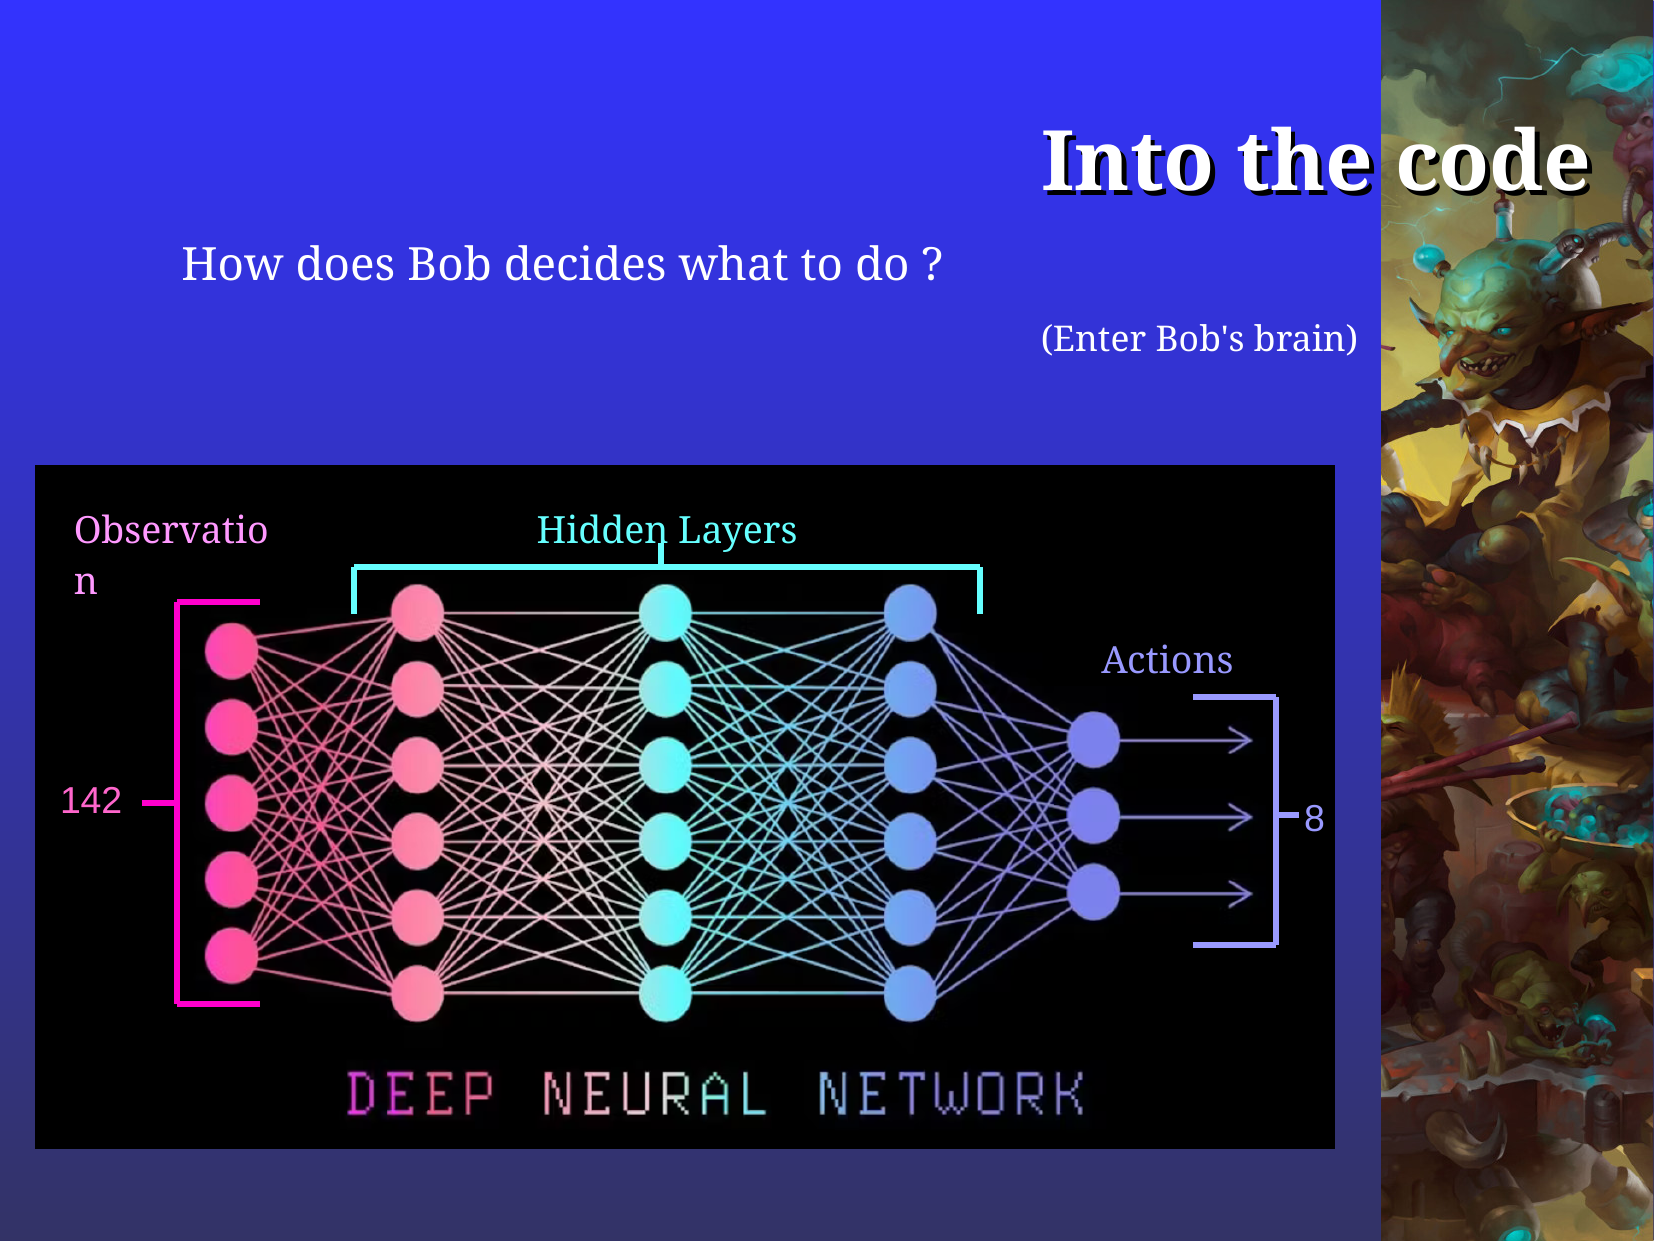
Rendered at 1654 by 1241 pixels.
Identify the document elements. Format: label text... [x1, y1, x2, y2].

text_box (Enter Bob's brain) [185, 301, 1371, 367]
picture [1381, 0, 1654, 1241]
text_box 142 [45, 771, 140, 829]
text_box Hidden Layers [354, 496, 981, 554]
text_box Actions [1086, 625, 1252, 684]
picture [35, 465, 1335, 1149]
text_box Observation [59, 496, 308, 554]
text_box 8 [1289, 789, 1337, 847]
text_box Into the code [106, 94, 1607, 204]
text_box How does Bob decides what to do ? [0, 224, 1126, 296]
